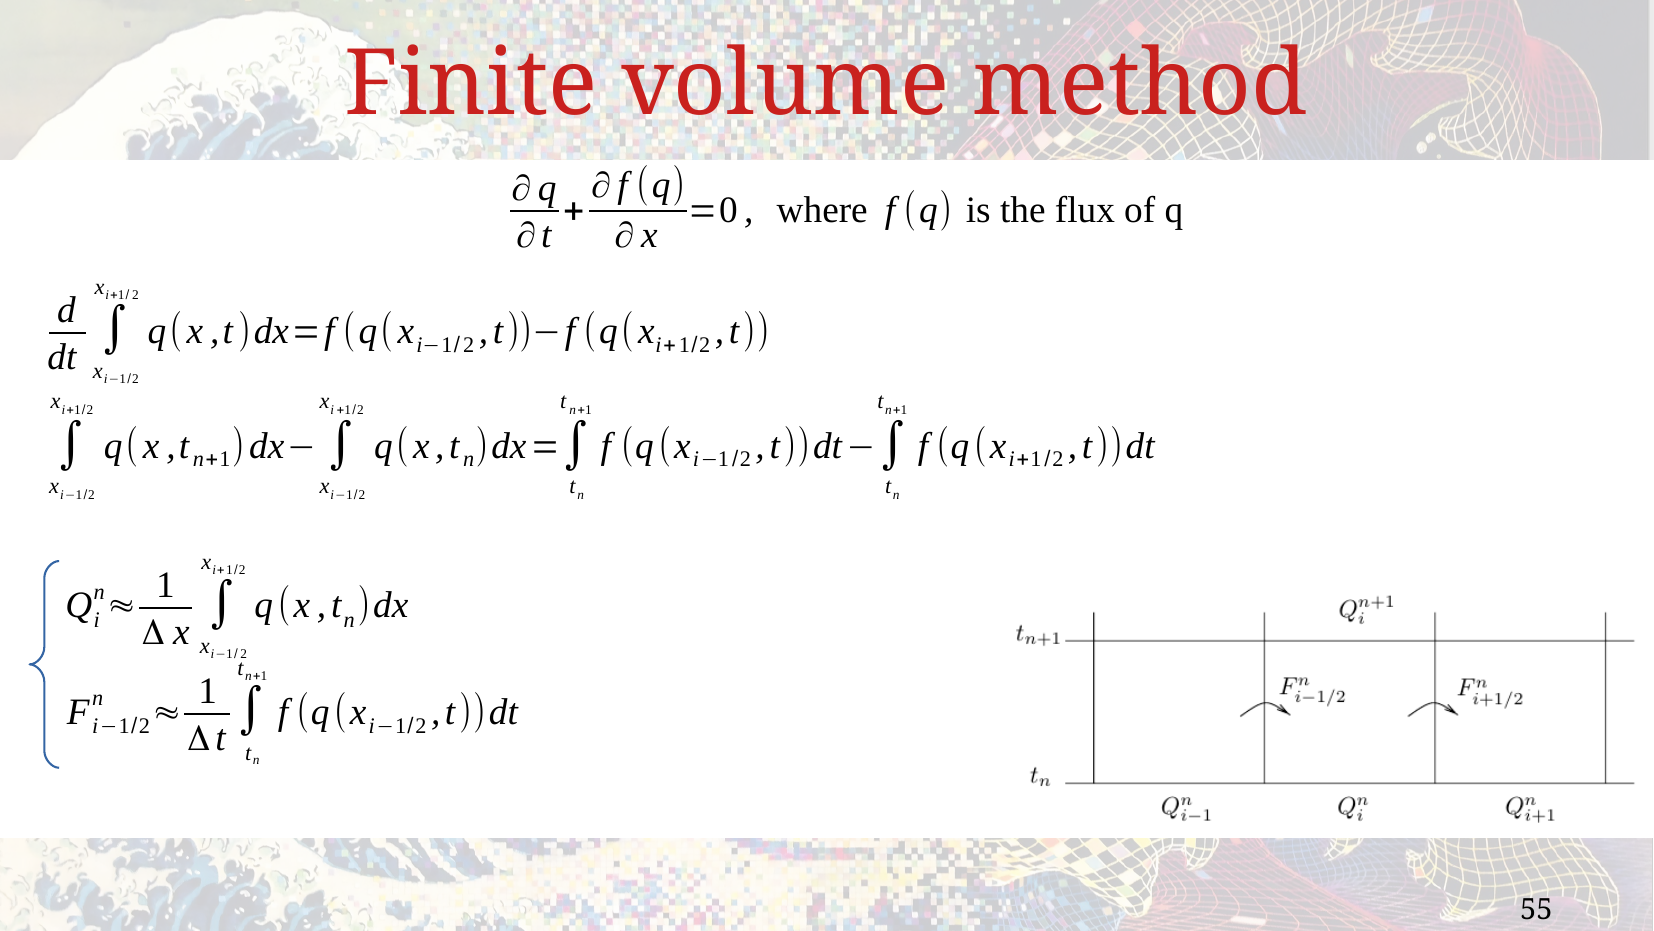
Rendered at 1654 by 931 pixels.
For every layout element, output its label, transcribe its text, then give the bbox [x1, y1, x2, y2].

picture [975, 579, 1654, 833]
chart [501, 162, 1194, 256]
title Finite volume method [0, 1, 1654, 157]
chart [59, 549, 527, 769]
chart [41, 274, 1164, 502]
